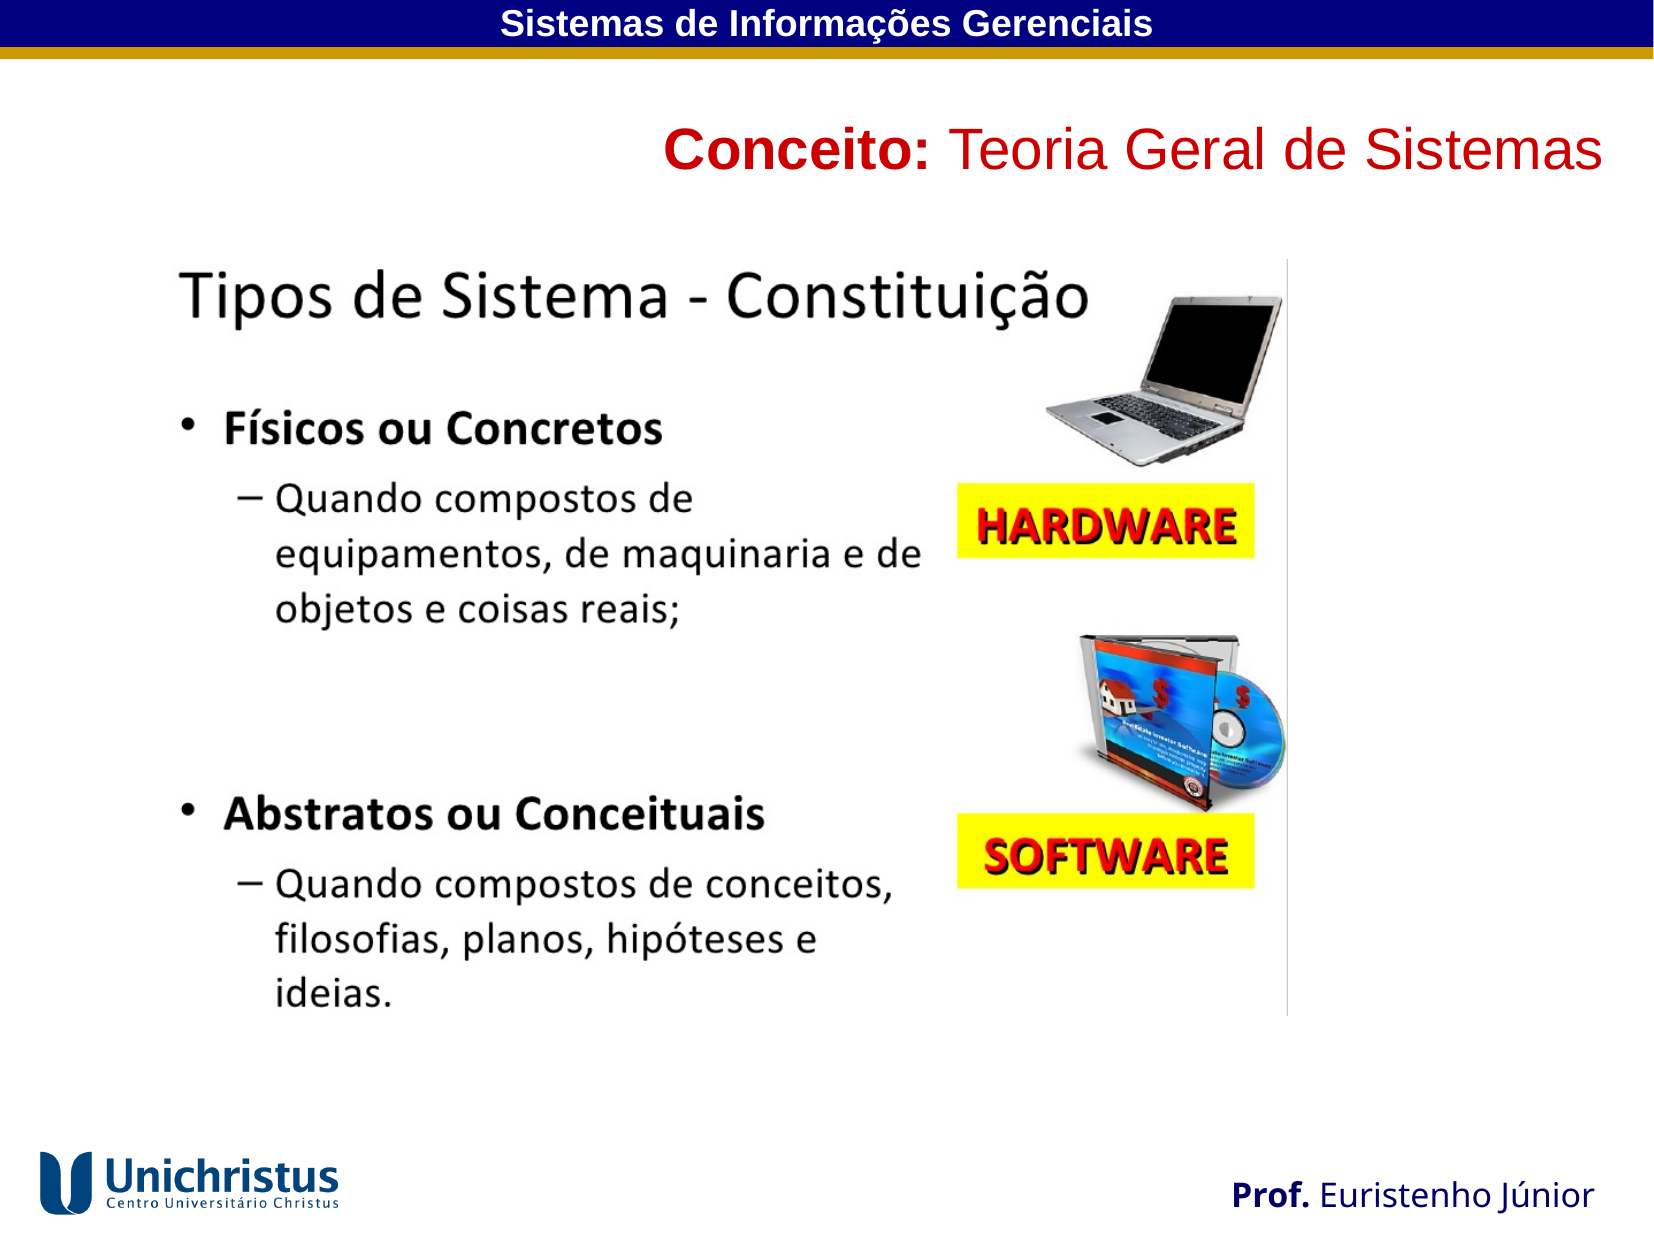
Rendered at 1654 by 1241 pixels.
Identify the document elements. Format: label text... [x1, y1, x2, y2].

text_box [0, 47, 1654, 60]
text_box Prof. Euristenho Júnior [1216, 1163, 1654, 1224]
picture [121, 259, 1288, 1016]
picture [35, 1148, 343, 1217]
text_box Conceito: Teoria Geral de Sistemas [649, 109, 1654, 189]
text_box Sistemas de Informações Gerenciais [0, 0, 1654, 47]
